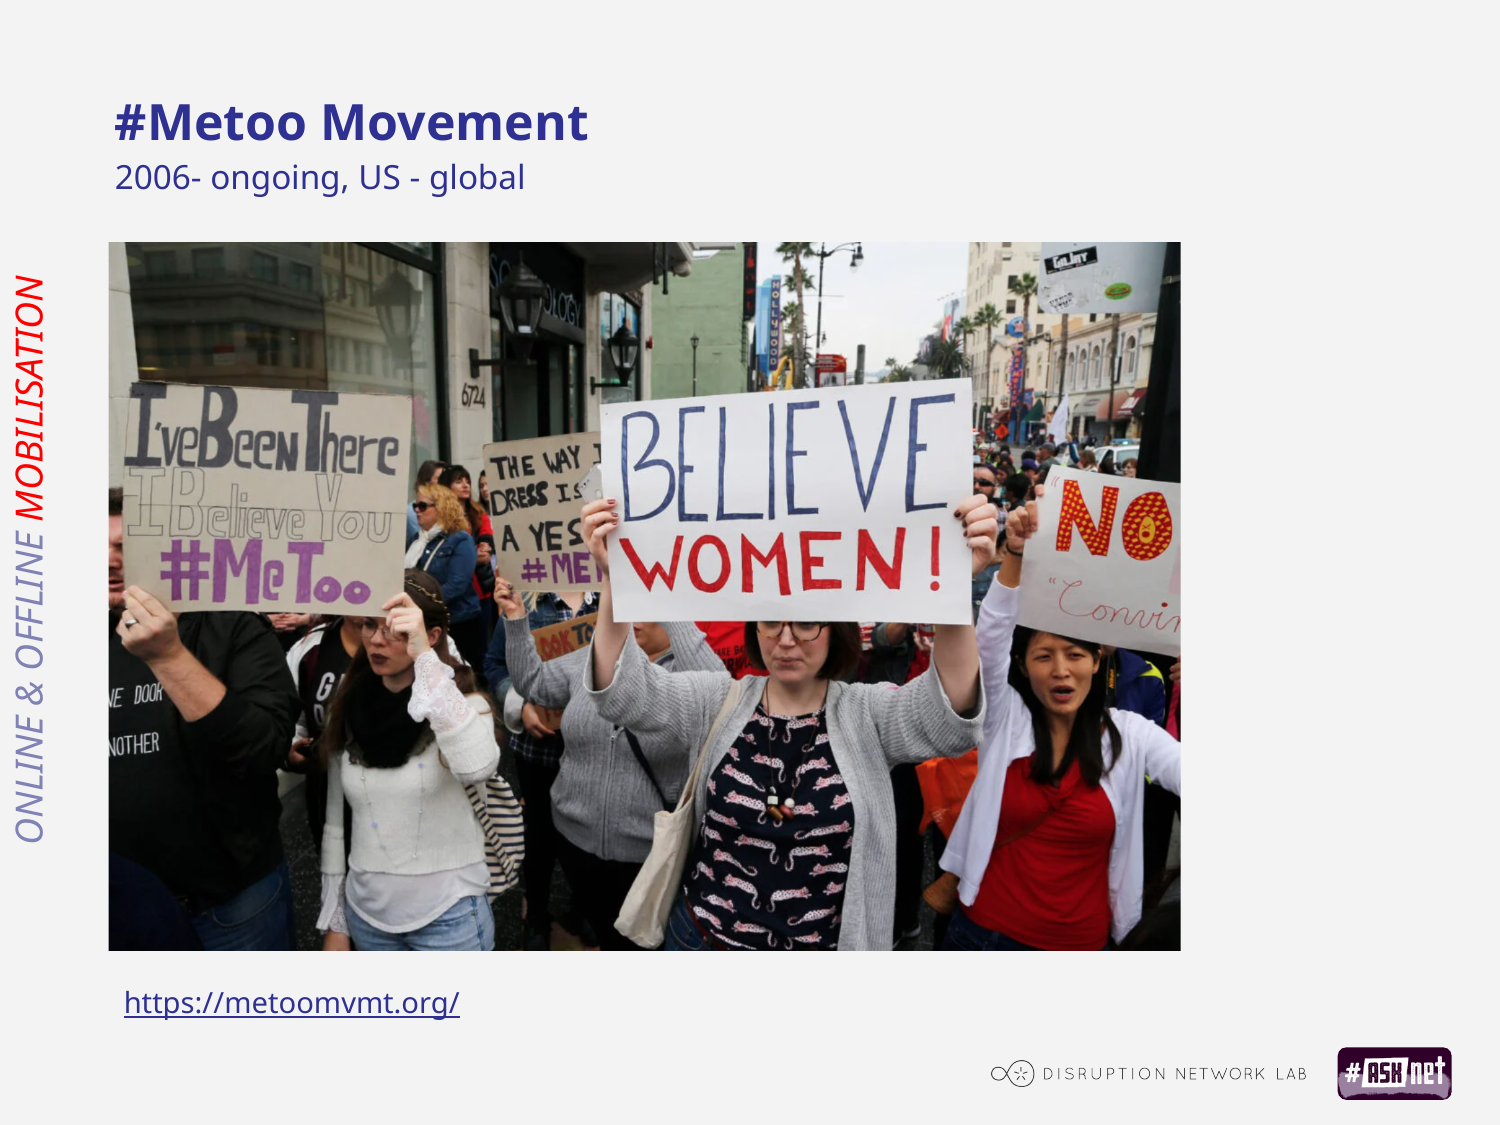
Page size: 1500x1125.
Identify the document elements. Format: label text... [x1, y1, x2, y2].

picture [991, 1060, 1306, 1087]
picture [108, 242, 1181, 951]
text_box #Metoo Movement 2006- ongoing, US - global [99, 75, 1365, 160]
text_box ONLINE & OFFLINE MOBILISATION [0, 0, 56, 1121]
text_box https://metoomvmt.org/ [108, 969, 1406, 1014]
picture [1337, 1047, 1452, 1100]
